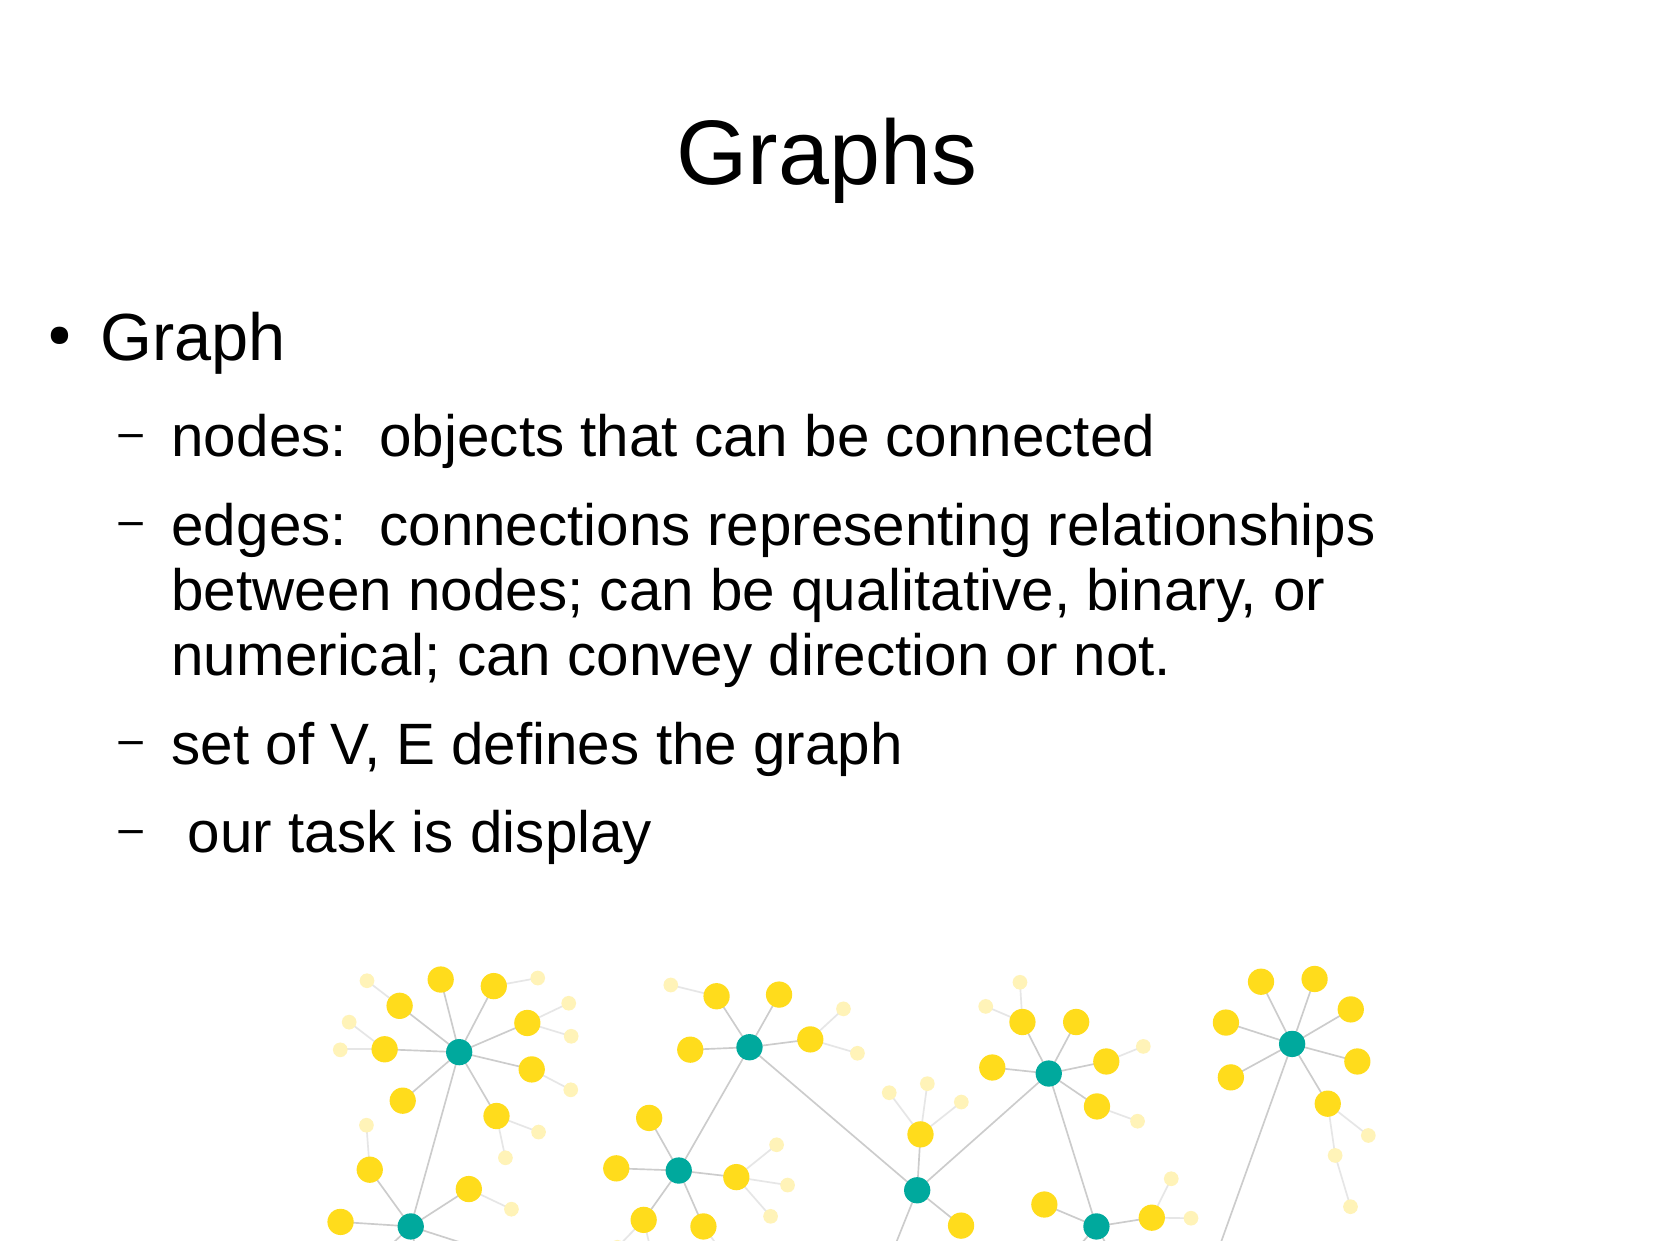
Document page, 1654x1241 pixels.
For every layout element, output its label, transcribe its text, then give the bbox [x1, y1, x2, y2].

list Graph nodes: objects that can be connected edges: connections representing relationships between nodes; can be qualitative, binary, or numerical; can convey direction or not. set of V, E defines the graph our task is display [30, 300, 1519, 1119]
picture [240, 945, 1459, 1241]
title Graphs [82, 49, 1571, 257]
